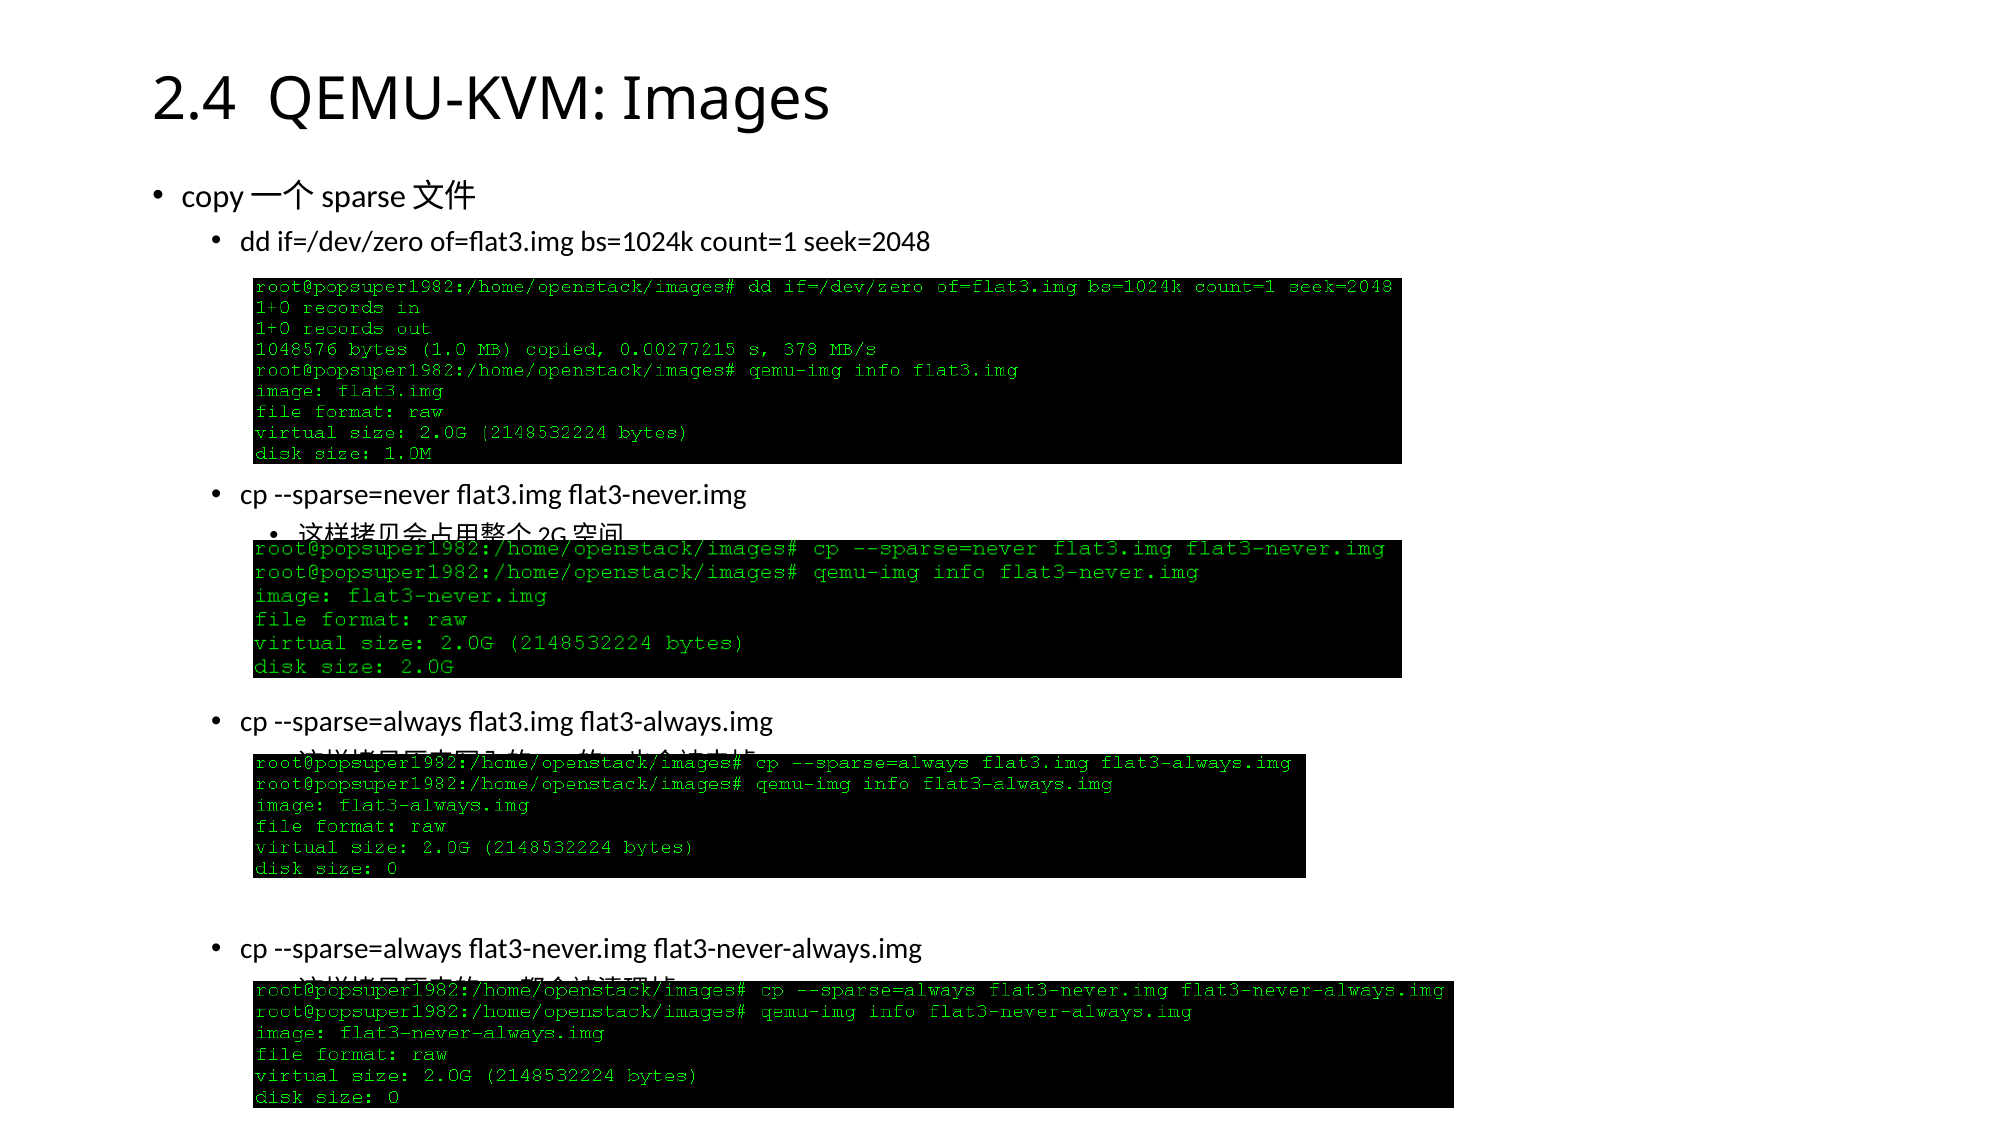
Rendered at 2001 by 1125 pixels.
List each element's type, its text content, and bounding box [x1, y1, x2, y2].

picture [253, 278, 1402, 464]
list copy一个sparse文件 dd if=/dev/zero of=flat3.img bs=1024k count=1 seek=2048 cp --sparse=never flat3.img flat3-never.img 这样拷贝会占用整个2G空间 cp --sparse=always flat3.img flat3-always.img 这样拷贝原来写入的1M的0也会被去掉 cp --sparse=always flat3-never.img flat3-never-always.img 这样拷贝原来的2G都会被清理掉 [137, 171, 1863, 1014]
picture [253, 981, 1454, 1108]
picture [253, 540, 1402, 678]
picture [253, 754, 1306, 878]
title 2.4 QEMU-KVM: Images [137, 59, 1863, 140]
